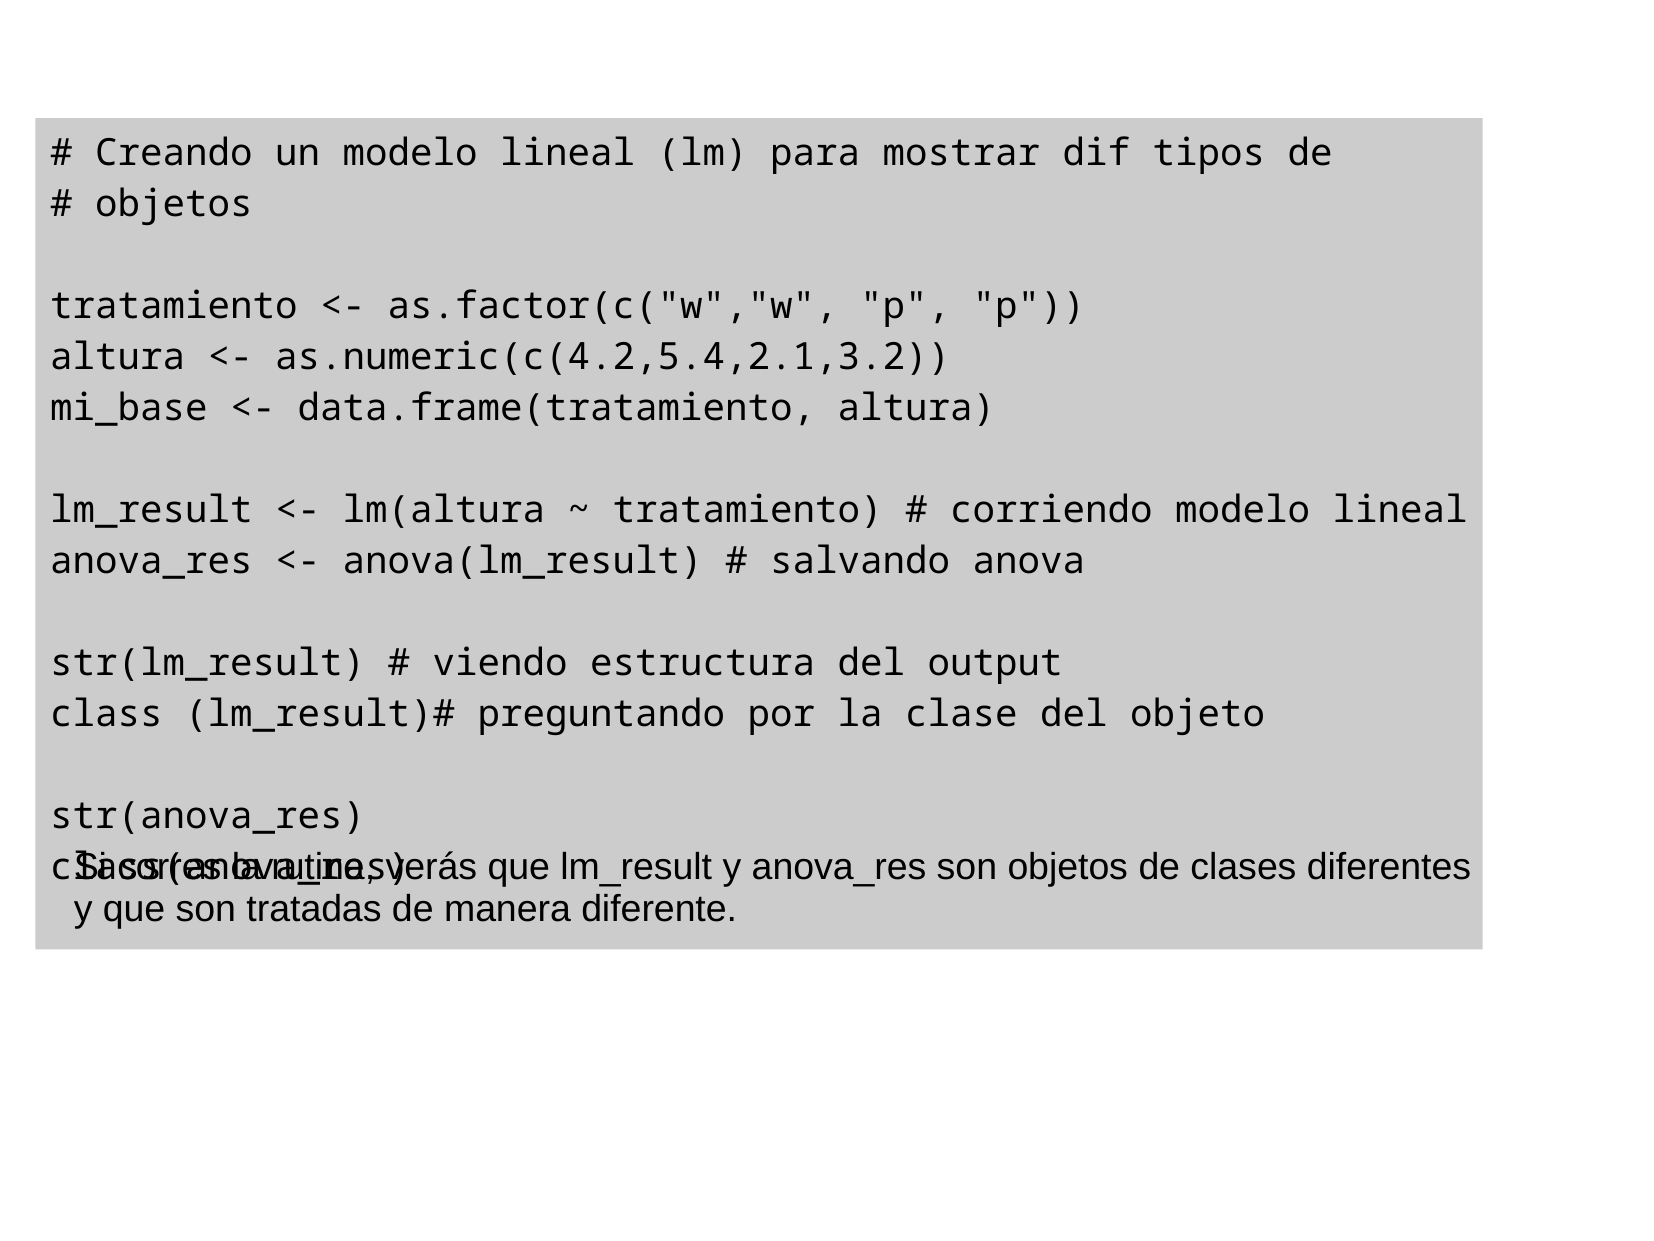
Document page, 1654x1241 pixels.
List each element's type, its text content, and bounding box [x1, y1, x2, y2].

text_box Si corres la rutina, verás que lm_result y anova_res son objetos de clases diferentes y que son tratadas de manera diferente. [59, 838, 1510, 1236]
text_box # Creando un modelo lineal (lm) para mostrar dif tipos de # objetos tratamiento <- as.factor(c("w","w", "p", "p")) altura <- as.numeric(c(4.2,5.4,2.1,3.2)) mi_base <- data.frame(tratamiento, altura) lm_result <- lm(altura ~ tratamiento) # corriendo modelo lineal anova_res <- anova(lm_result) # salvando anova str(lm_result) # viendo estructura del output class (lm_result)# preguntando por la clase del objeto str(anova_res) class(anova_res) [35, 118, 1483, 818]
